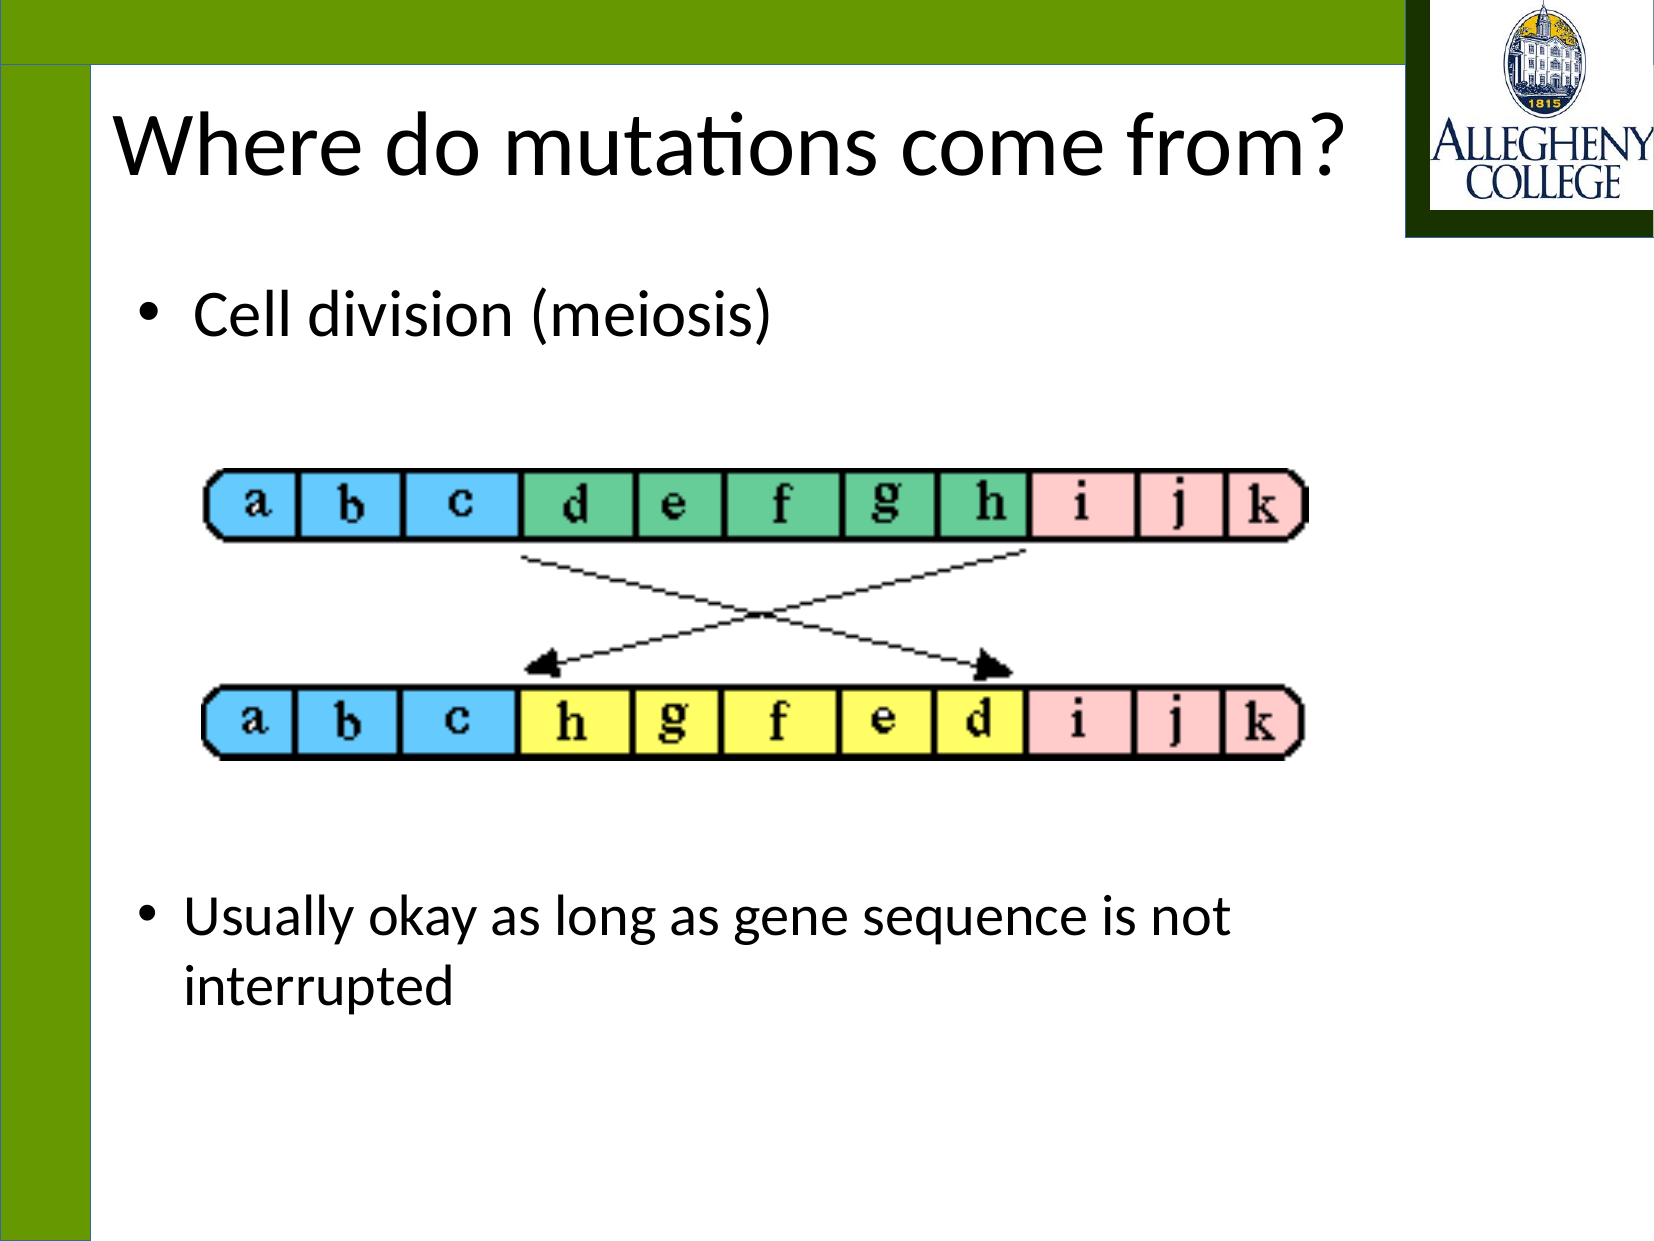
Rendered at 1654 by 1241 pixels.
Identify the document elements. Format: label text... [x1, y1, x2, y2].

picture [1430, 0, 1654, 210]
text_box Usually okay as long as gene sequence is not interrupted [122, 870, 1387, 1025]
title Where do mutations come from? [91, 65, 1405, 233]
text_box [0, 0, 1654, 1241]
list Cell division (meiosis) [122, 262, 1473, 1005]
picture [201, 468, 1309, 761]
